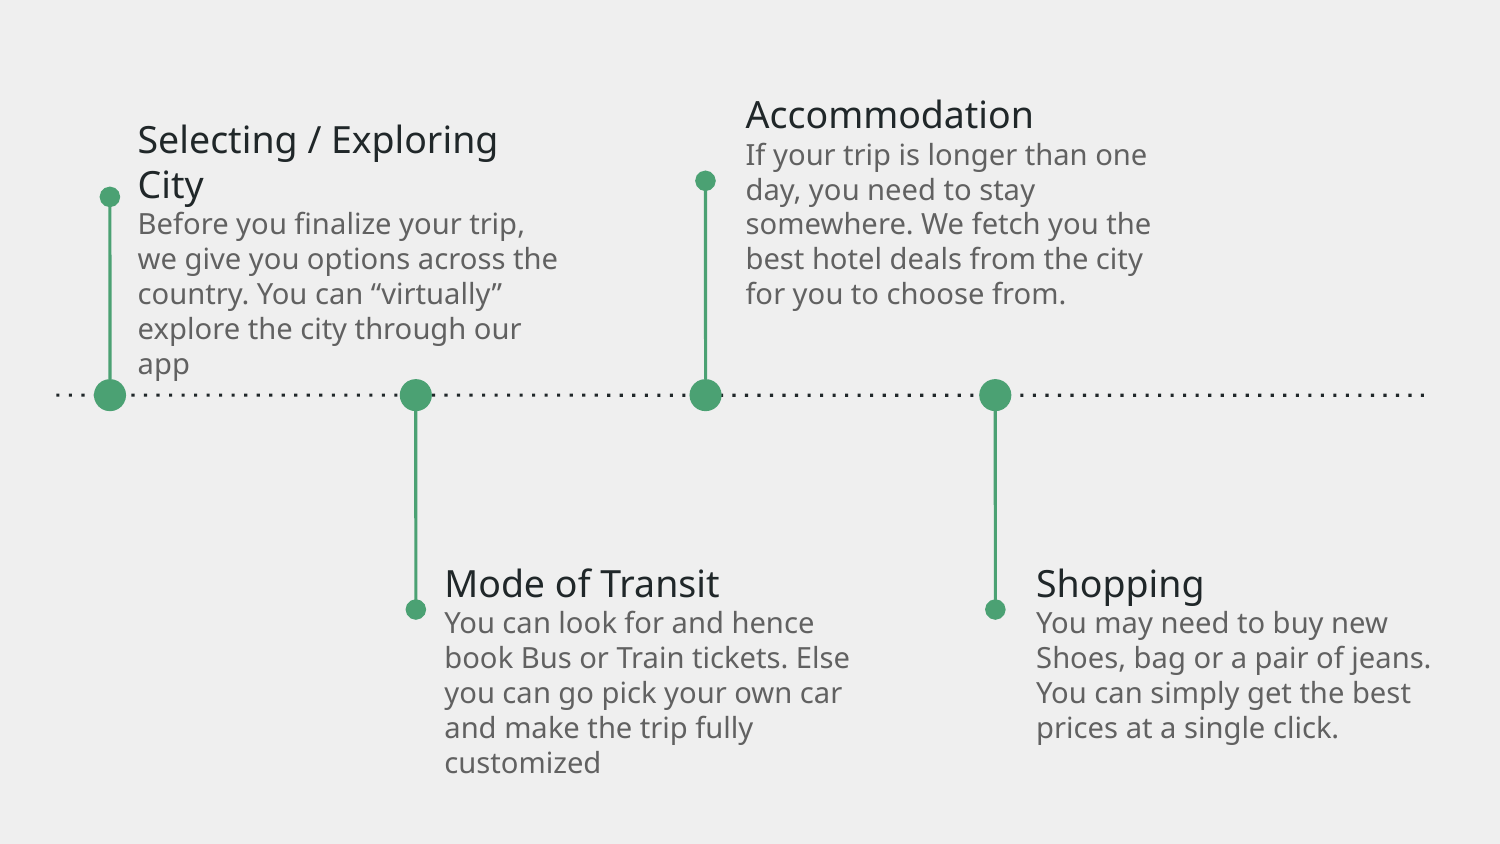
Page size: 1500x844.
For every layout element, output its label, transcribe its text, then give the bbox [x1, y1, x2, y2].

text_box [979, 379, 1012, 412]
list Mode of Transit You can look for and hence book Bus or Train tickets. Else you can go pick your own car and make the trip fully customized [429, 544, 883, 705]
list Accommodation If your trip is longer than one day, you need to stay somewhere. We fetch you the best hotel deals from the city for you to choose from. [730, 75, 1168, 236]
list Shopping You may need to buy new Shoes, bag or a pair of jeans. You can simply get the best prices at a single click. [1021, 544, 1458, 705]
text_box [93, 379, 127, 412]
text_box [399, 379, 432, 412]
text_box [689, 379, 722, 412]
list Selecting / Exploring City Before you finalize your trip, we give you options across the country. You can “virtually” explore the city through our app [122, 100, 577, 261]
